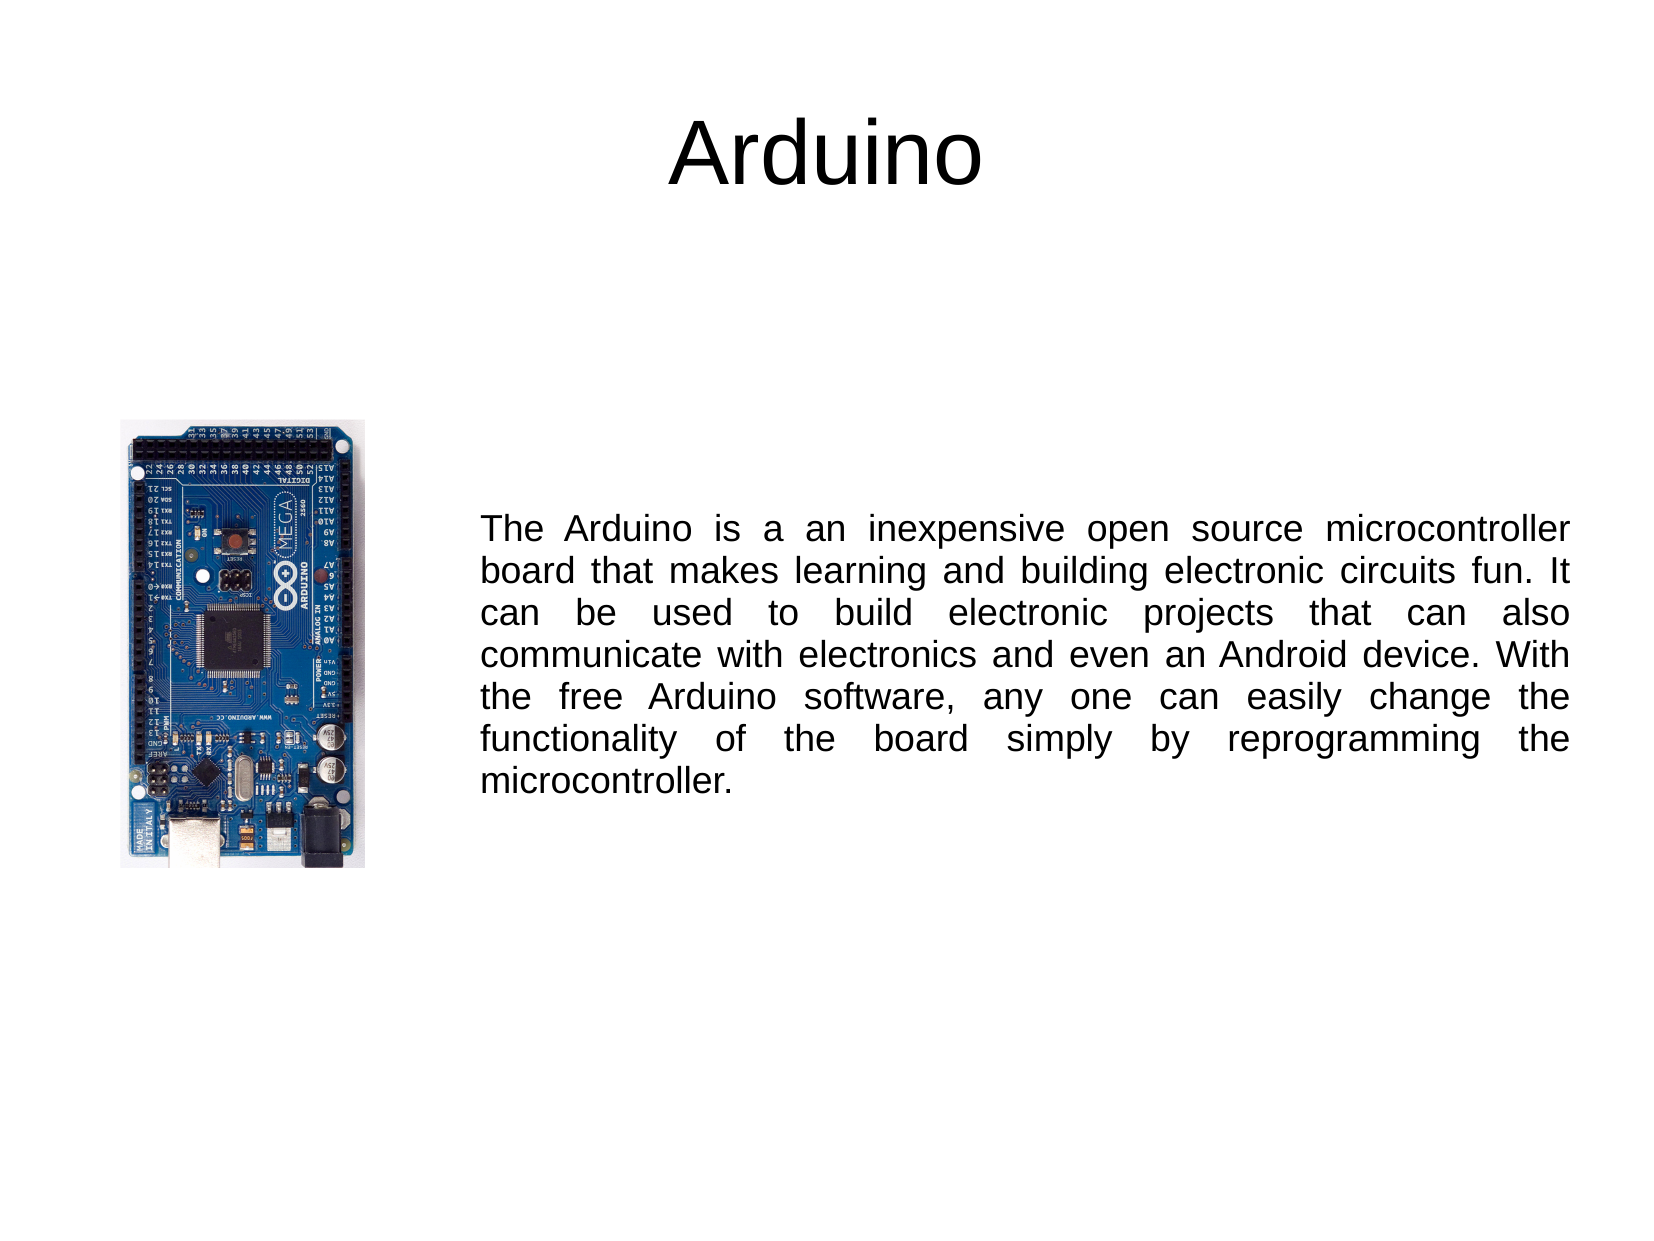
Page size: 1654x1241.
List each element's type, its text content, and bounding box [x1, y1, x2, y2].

subtitle The Arduino is a an inexpensive open source microcontroller board that makes learning and building electronic circuits fun. It can be used to build electronic projects that can also communicate with electronics and even an Android device. With the free Arduino software, any one can easily change the functionality of the board simply by reprogramming the microcontroller. [480, 300, 1571, 1010]
picture [120, 420, 365, 868]
title Arduino [82, 49, 1571, 257]
